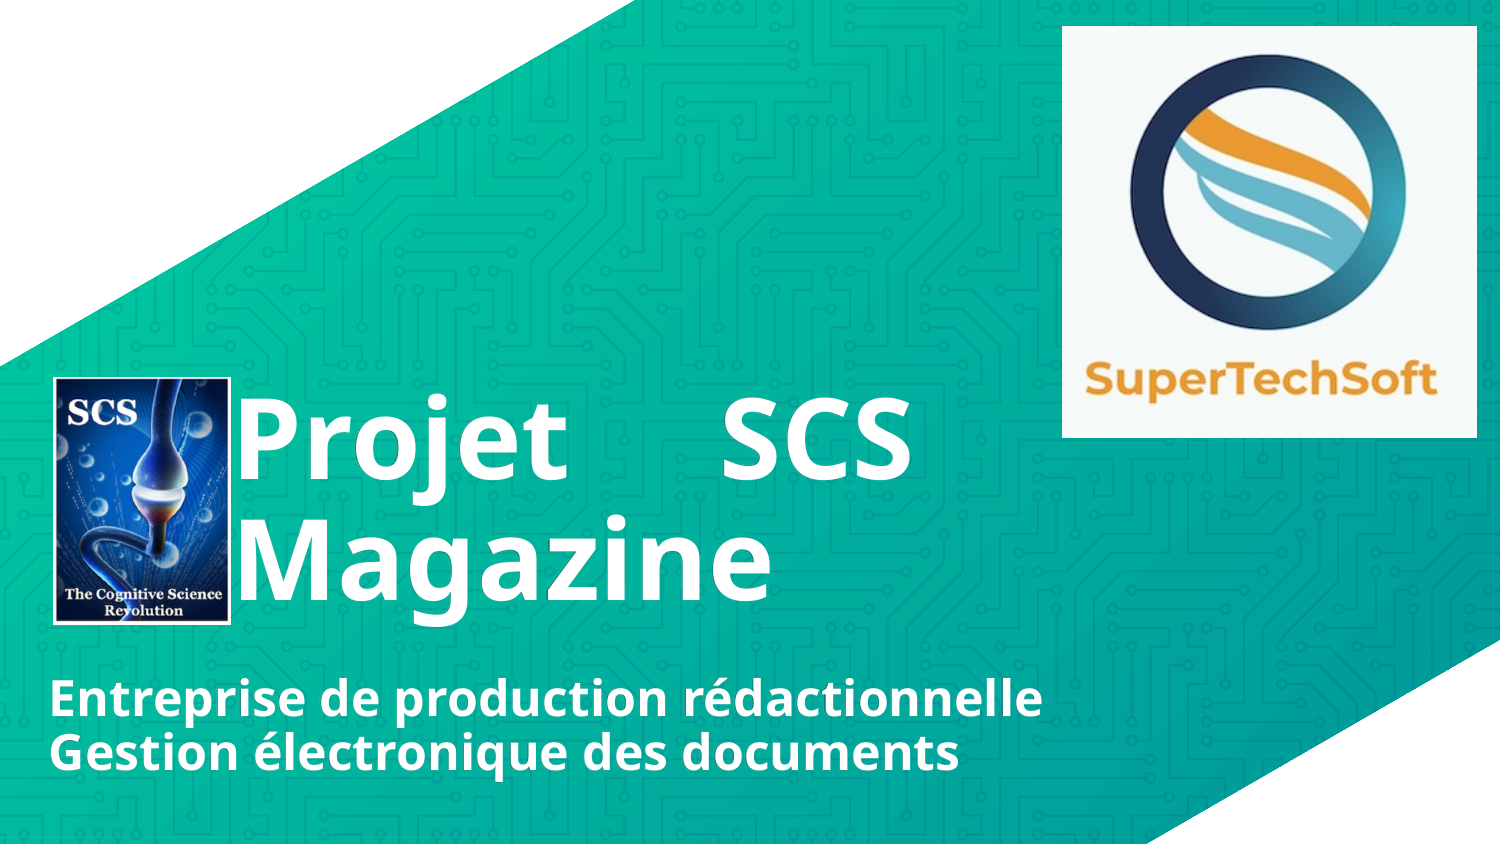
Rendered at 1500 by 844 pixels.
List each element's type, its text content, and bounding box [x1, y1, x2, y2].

picture [1062, 26, 1477, 438]
picture [53, 377, 231, 625]
title Projet SCS Magazine [231, 366, 916, 625]
title Entreprise de production rédactionnelle Gestion électronique des documents [48, 602, 1347, 782]
